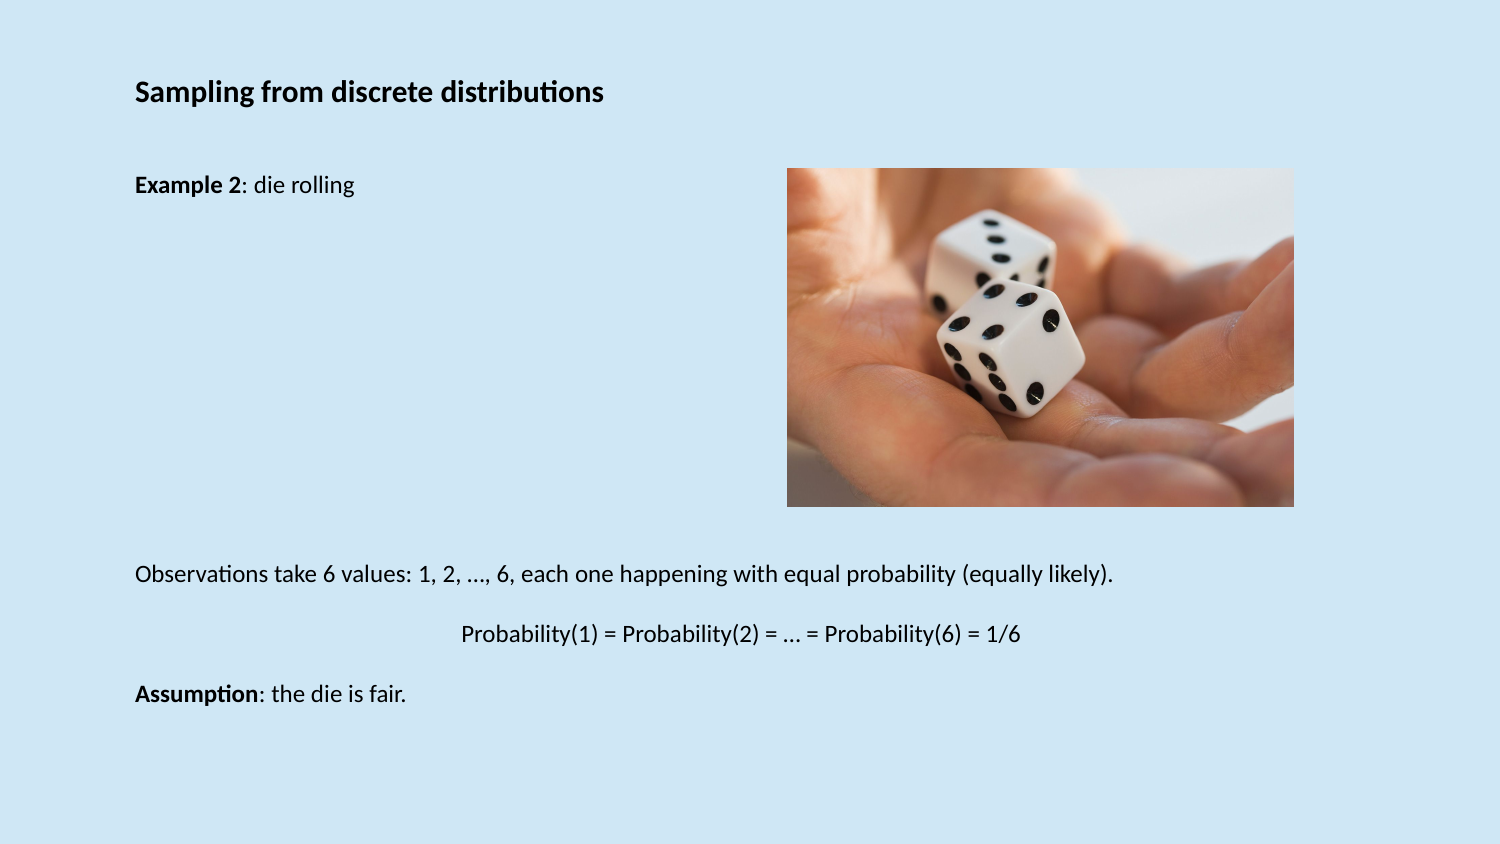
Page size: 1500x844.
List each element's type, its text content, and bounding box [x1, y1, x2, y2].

text_box Sampling from discrete distributions Example 2: die rolling Observations take 6 values: 1, 2, …, 6, each one happening with equal probability (equally likely). Probability(1) = Probability(2) = … = Probability(6) = 1/6 Assumption: the die is fair. [120, 63, 1364, 716]
picture [787, 168, 1294, 507]
